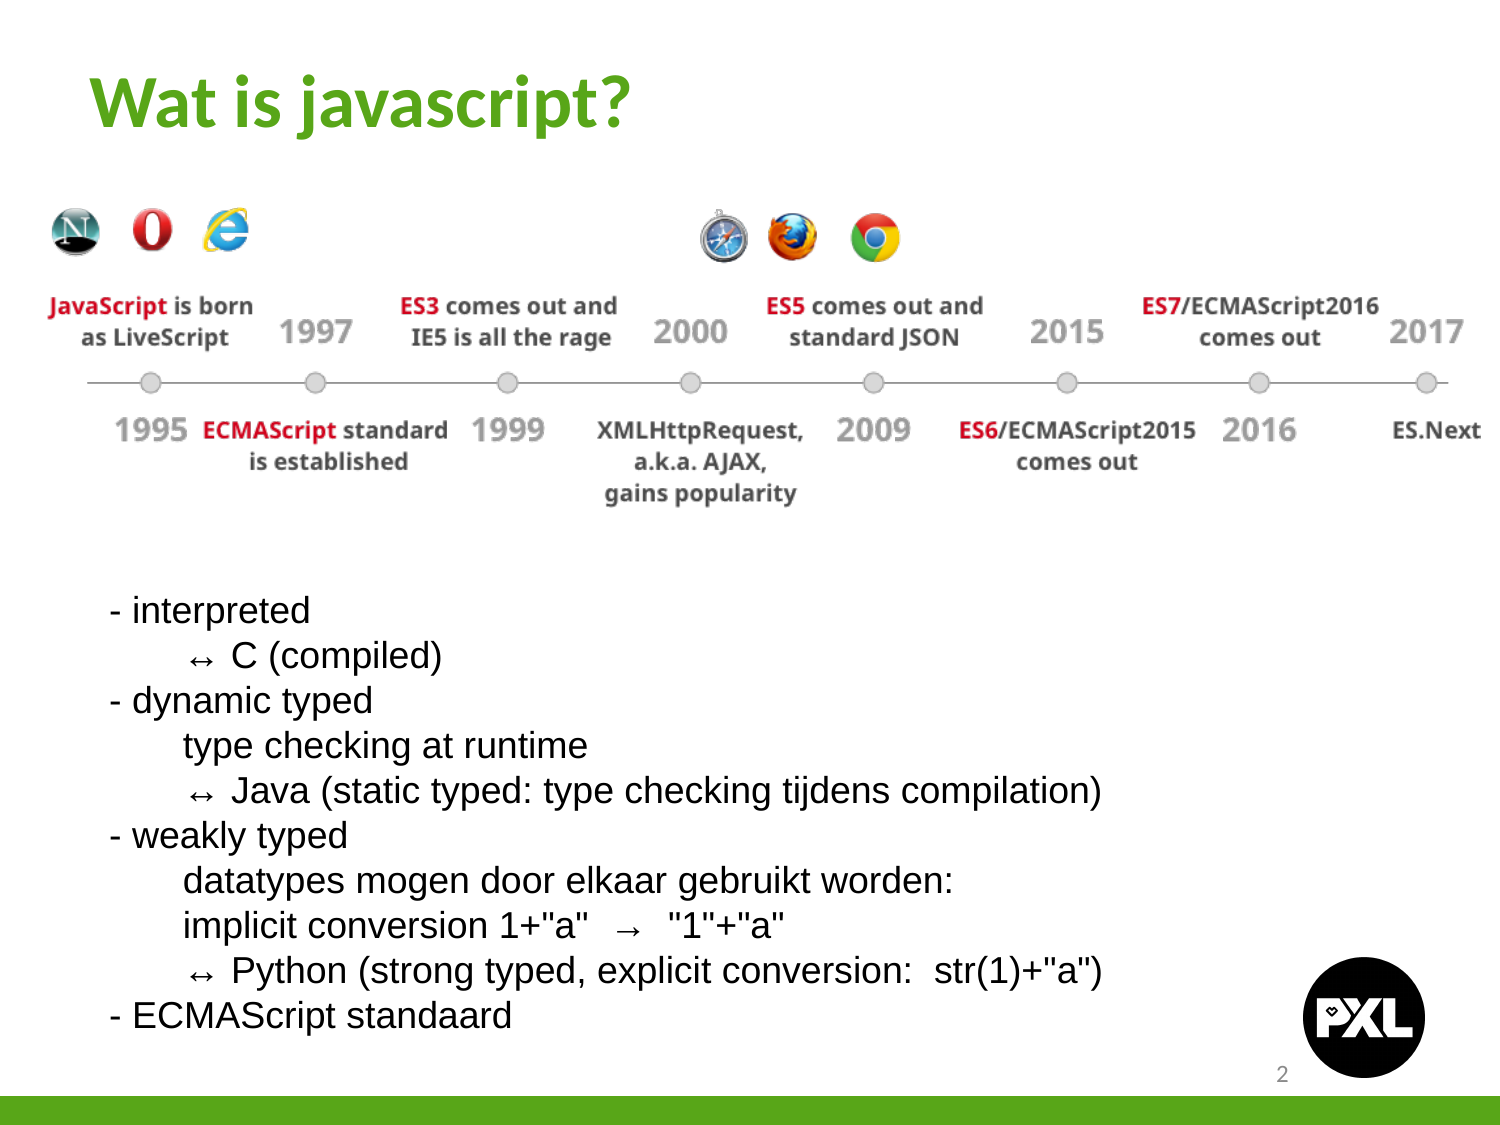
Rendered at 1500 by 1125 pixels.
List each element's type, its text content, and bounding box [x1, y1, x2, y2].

text_box Wat is javascript? [75, 45, 1425, 207]
text_box - interpreted ↔ C (compiled) - dynamic typed type checking at runtime ↔ Java (static typed: type checking tijdens compilation) - weakly typed datatypes mogen door elkaar gebruikt worden: implicit conversion 1+"a" → "1"+"a" ↔ Python (strong typed, explicit conversion: str(1)+"a") - ECMAScript standaard [94, 578, 1276, 1056]
picture [47, 207, 1481, 508]
picture [1303, 957, 1425, 1078]
text_box <number> [1074, 1042, 1304, 1103]
